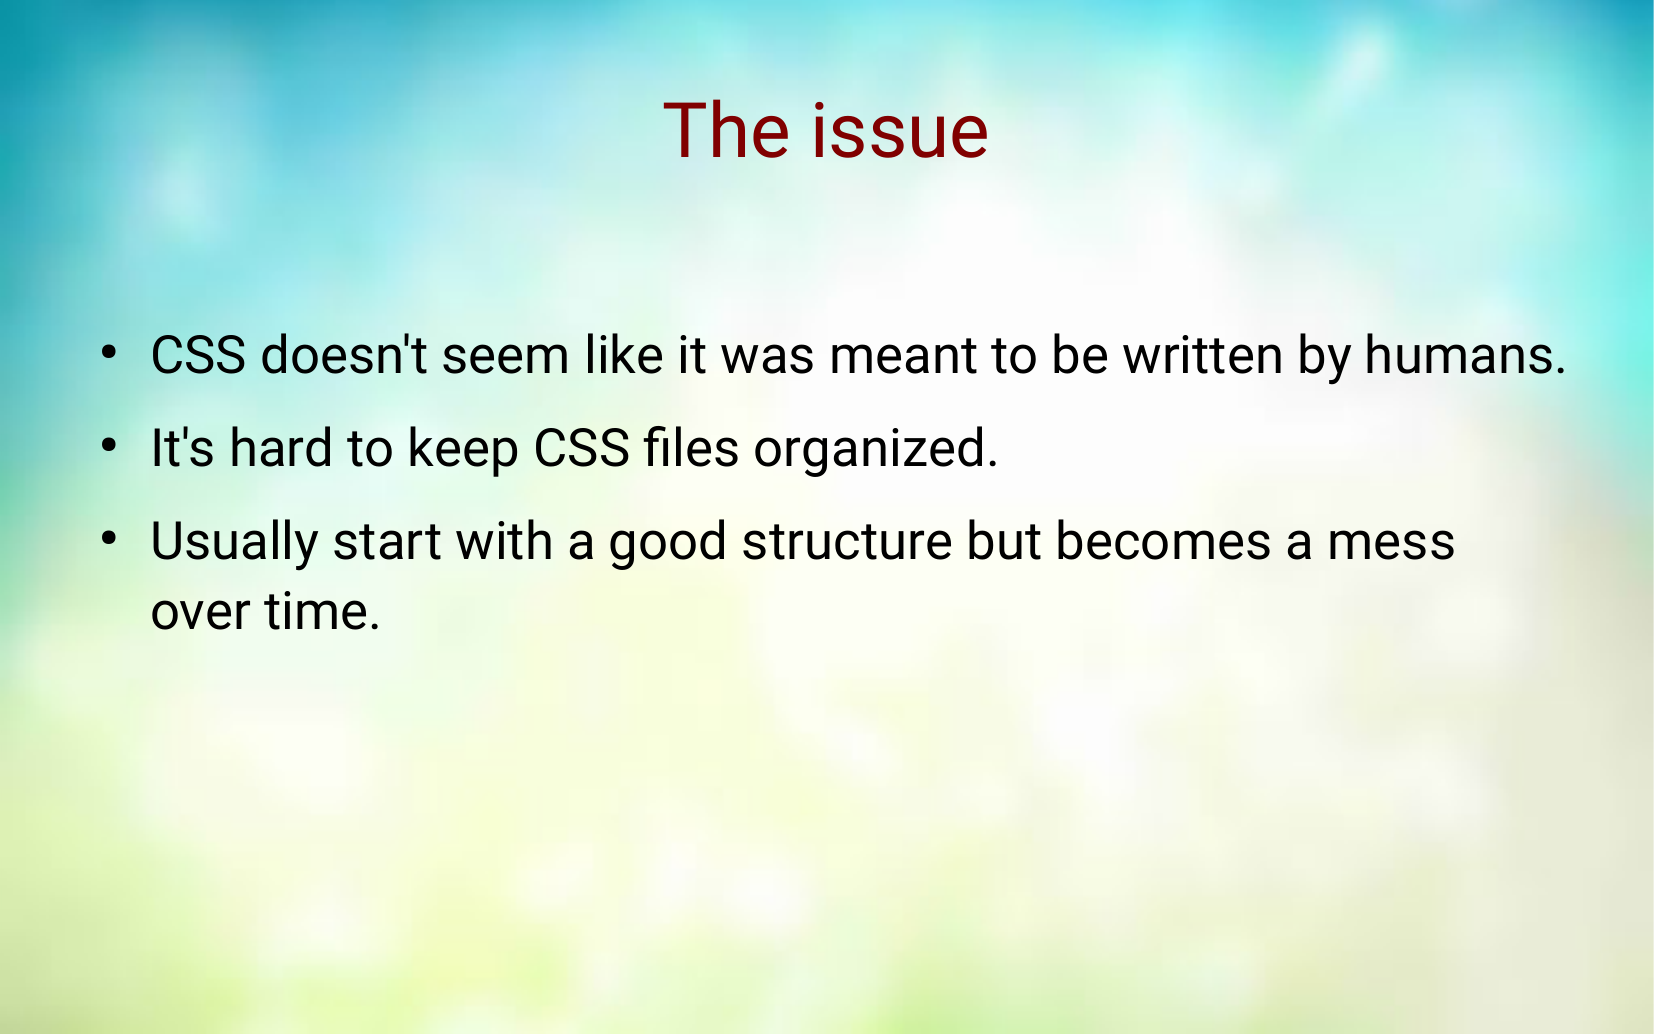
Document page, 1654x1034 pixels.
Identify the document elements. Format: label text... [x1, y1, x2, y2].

title The issue [82, 41, 1571, 214]
list CSS doesn't seem like it was meant to be written by humans. It's hard to keep CSS files organized. Usually start with a good structure but becomes a mess over time. [82, 318, 1571, 716]
picture [0, 0, 1654, 1034]
